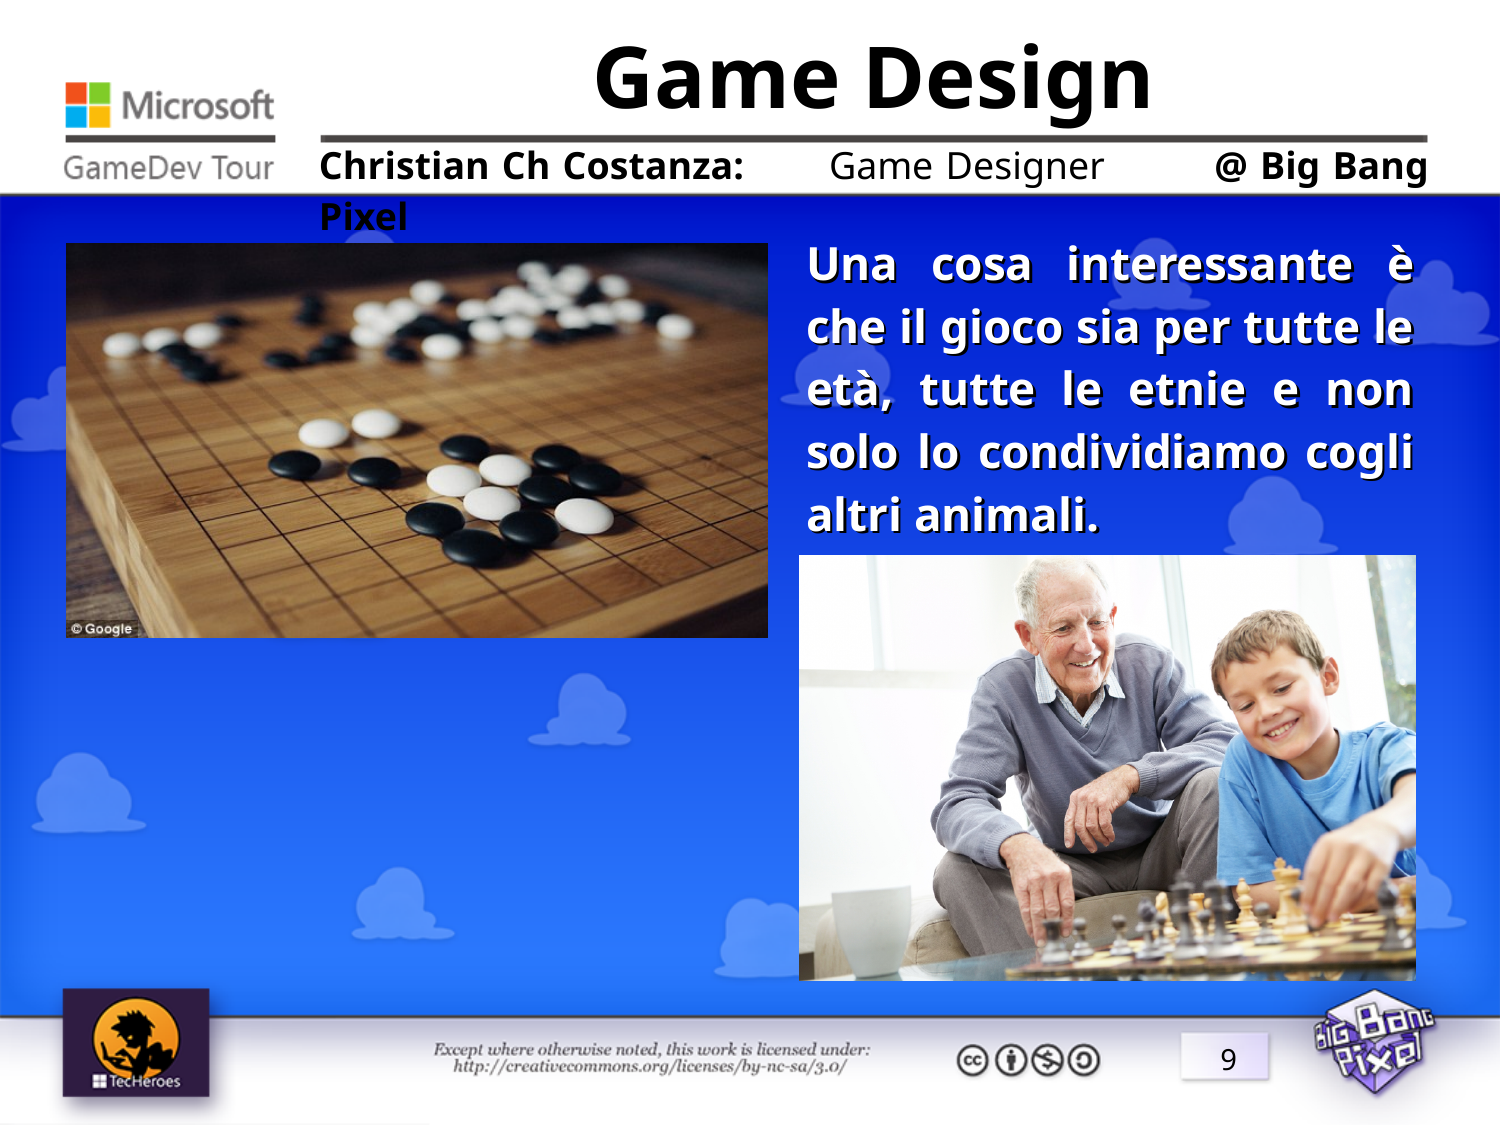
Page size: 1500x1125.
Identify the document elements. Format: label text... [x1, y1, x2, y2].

text_box Una cosa interessante è che il gioco sia per tutte le età, tutte le etnie e non solo lo condividiamo cogli altri animali. [791, 224, 1430, 1044]
text_box <numero> [1110, 1044, 1252, 1117]
picture [0, 0, 1500, 1125]
text_box Christian Ch Costanza: Game Designer @ Big Bang Pixel [318, 124, 1430, 257]
text_box Game Design [319, 9, 1430, 142]
